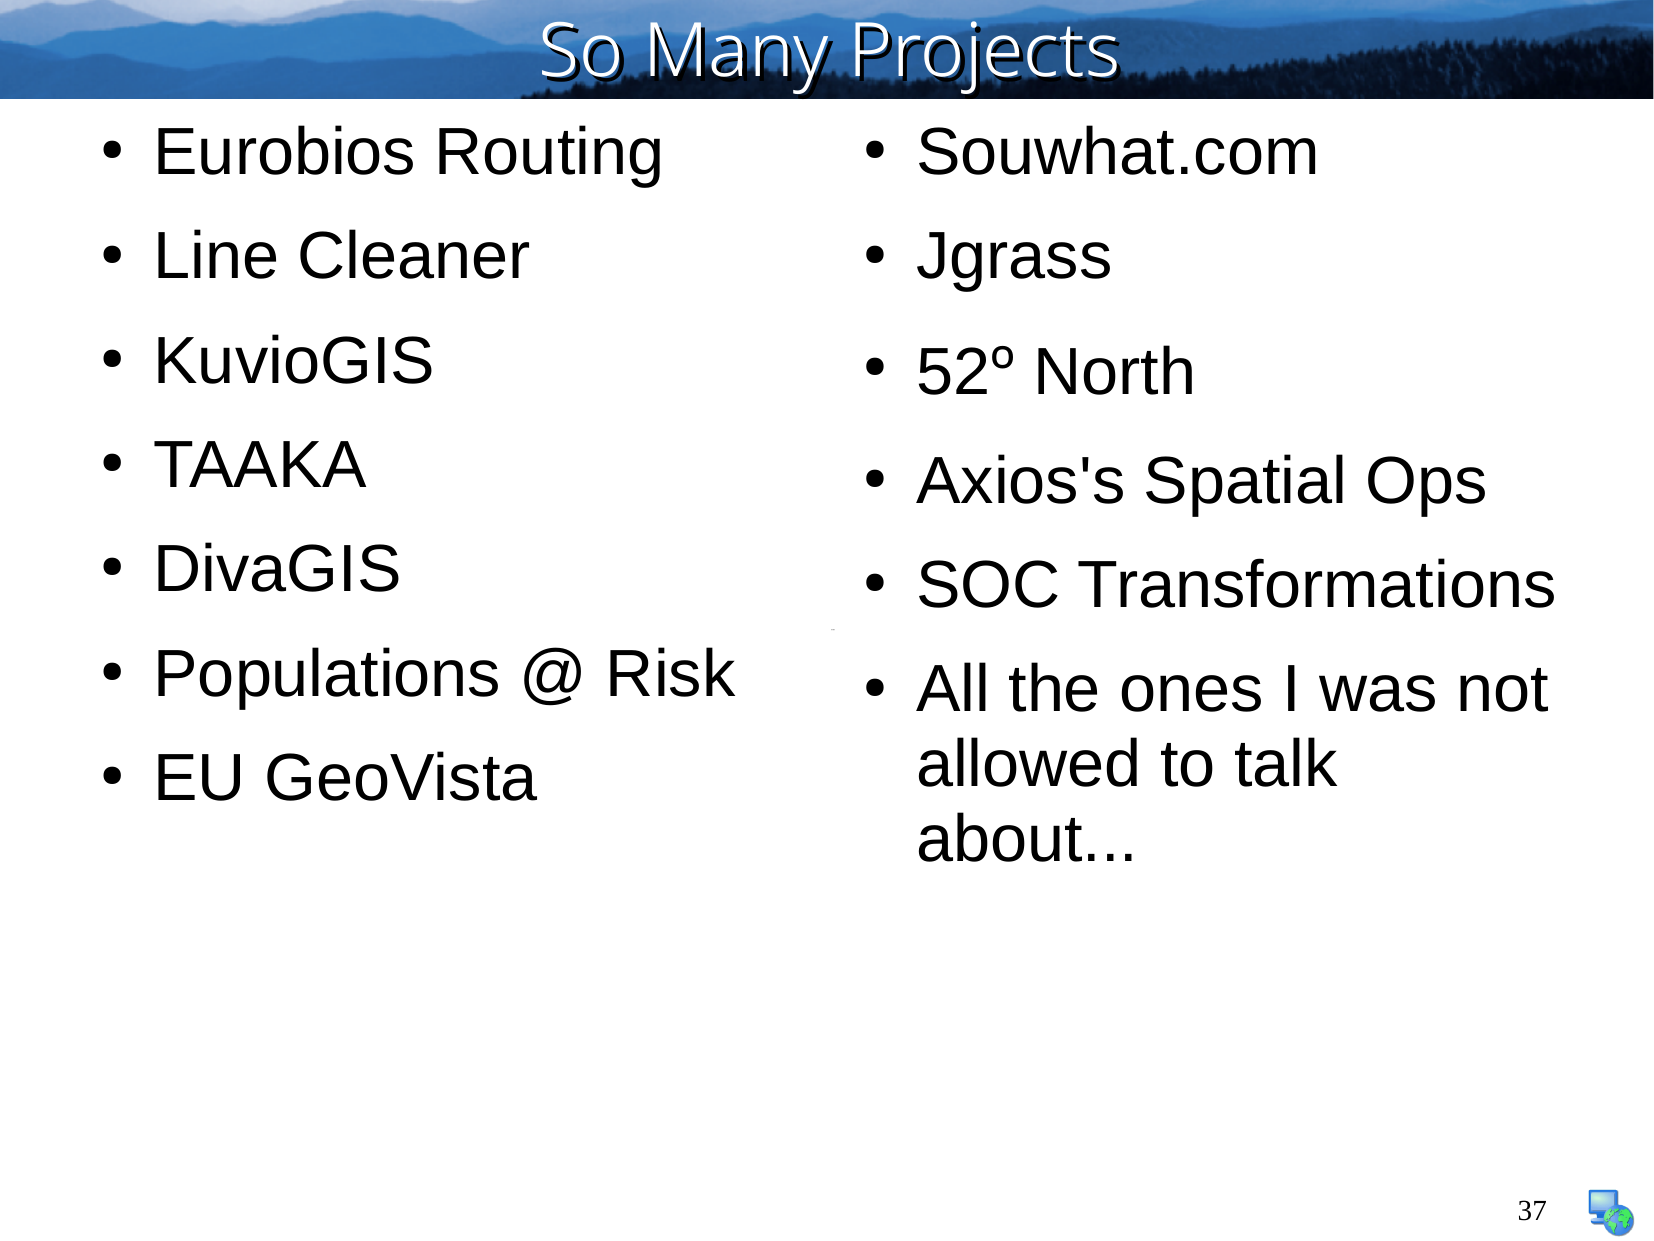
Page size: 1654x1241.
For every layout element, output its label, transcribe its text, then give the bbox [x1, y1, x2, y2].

picture [974, 0, 1654, 99]
title So Many Projects [49, 0, 1611, 96]
picture [1588, 1189, 1635, 1238]
picture [0, 0, 799, 99]
list Souwhat.com Jgrass 52º North Axios's Spatial Ops SOC Transformations All the ones I was not allowed to talk about... [845, 114, 1572, 1169]
list Eurobios Routing Line Cleaner KuvioGIS TAAKA DivaGIS Populations @ Risk EU GeoVista [82, 114, 809, 1184]
picture [829, 625, 845, 634]
